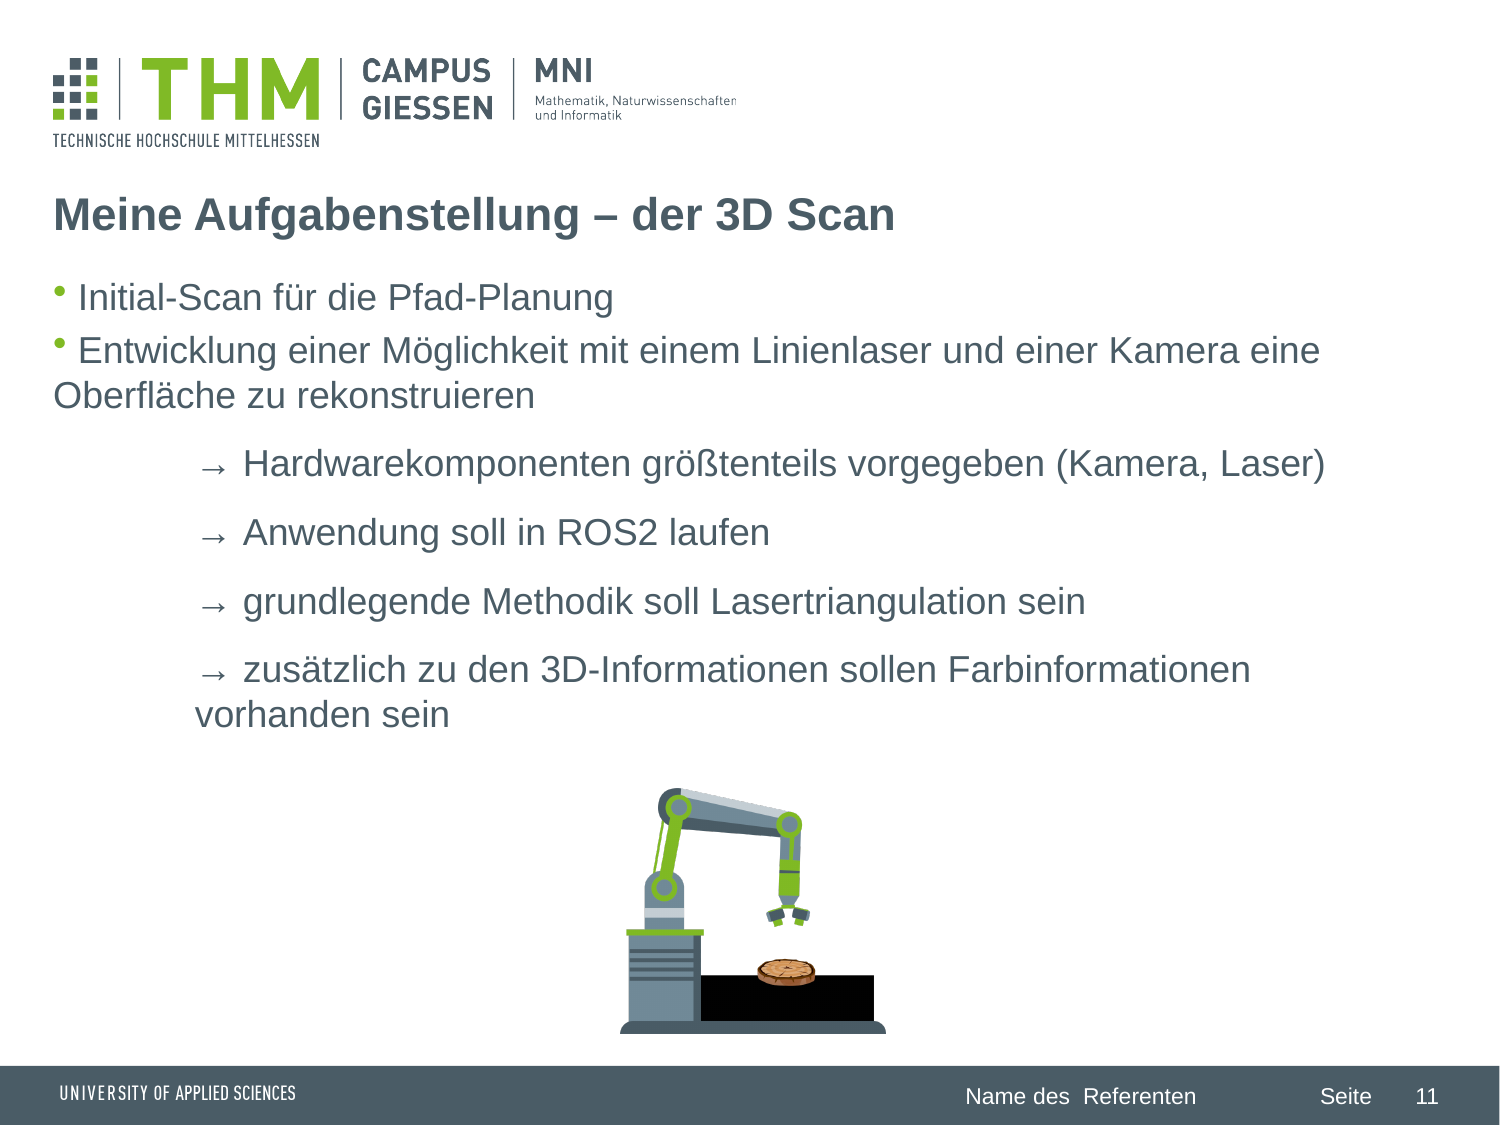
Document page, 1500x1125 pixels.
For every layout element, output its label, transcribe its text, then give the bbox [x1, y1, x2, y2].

picture [620, 788, 886, 1034]
title Meine Aufgabenstellung – der 3D Scan [53, 177, 1435, 265]
slide_number <number> [1376, 1073, 1455, 1118]
picture [59, 1082, 296, 1104]
list Initial-Scan für die Pfad-Planung Entwicklung einer Möglichkeit mit einem Linienlaser und einer Kamera eine Oberfläche zu rekonstruieren → Hardwarekomponenten größtenteils vorgegeben (Kamera, Laser) → Anwendung soll in ROS2 laufen → grundlegende Methodik soll Lasertriangulation sein → zusätzlich zu den 3D-Informationen sollen Farbinformationen vorhanden sein [53, 265, 1436, 1024]
picture [53, 58, 736, 147]
